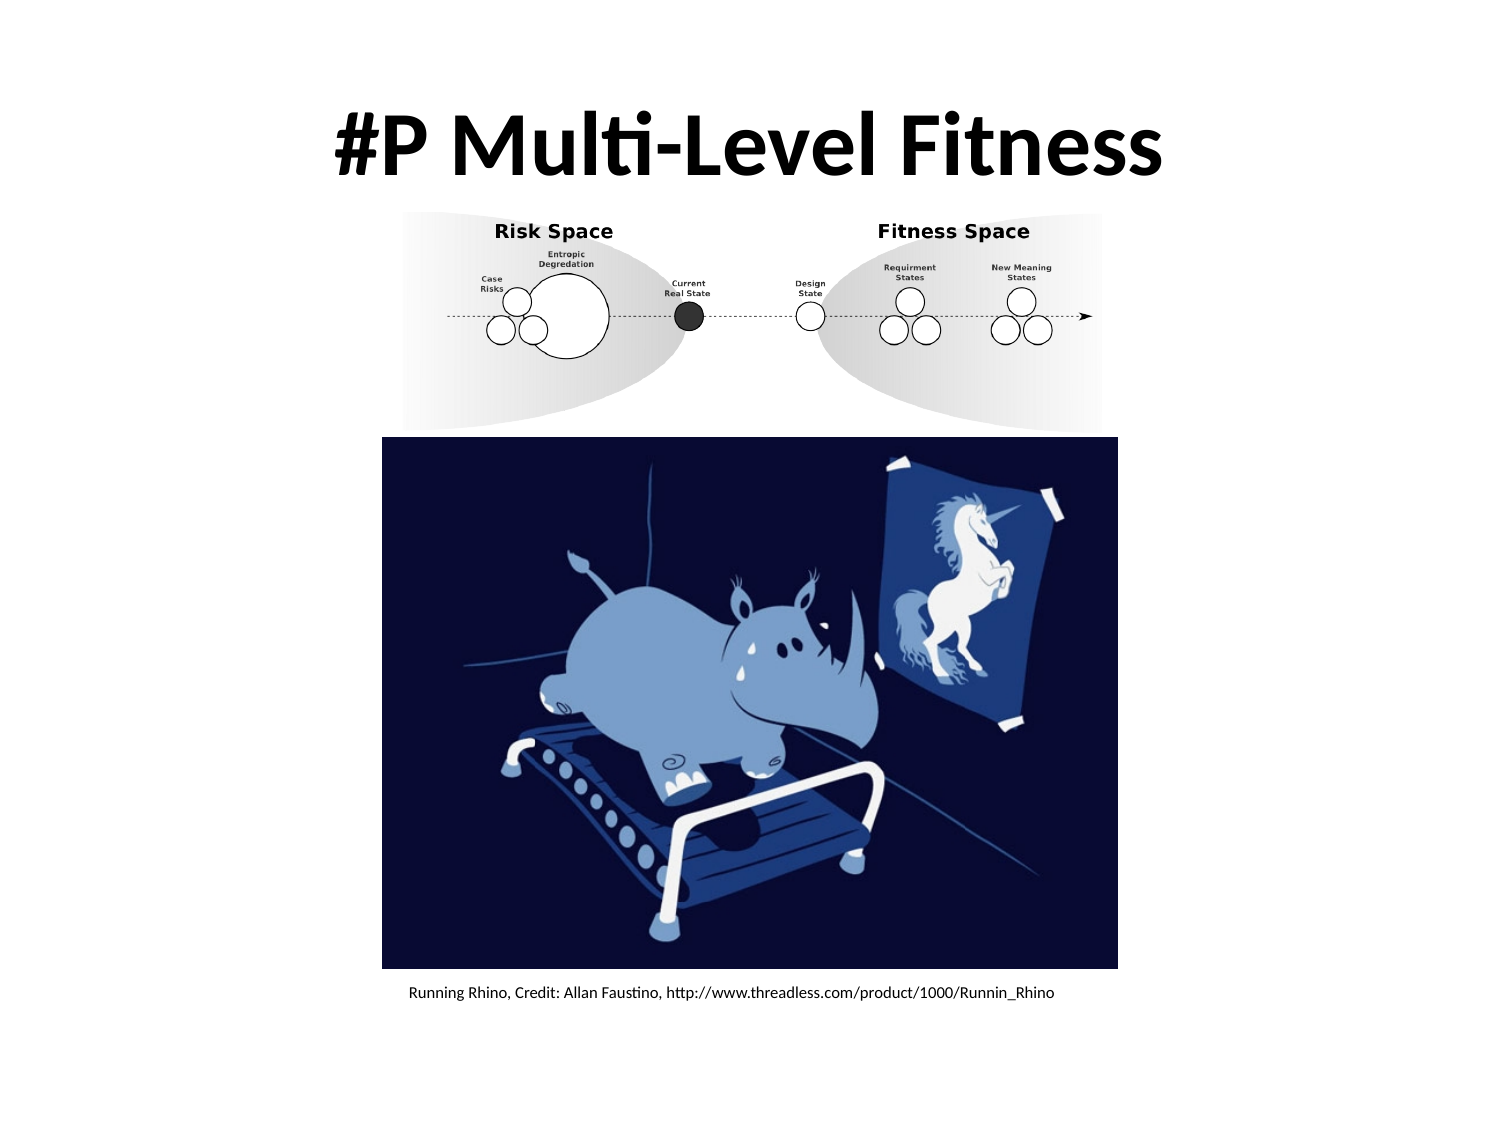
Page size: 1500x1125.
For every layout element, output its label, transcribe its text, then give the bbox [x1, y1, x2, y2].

text_box Running Rhino, Credit: Allan Faustino, http://www.threadless.com/product/1000/Runnin_Rhino [394, 974, 1113, 1010]
picture [397, 212, 1102, 433]
title #P Multi-Level Fitness [75, 45, 1425, 233]
picture [382, 437, 1118, 969]
